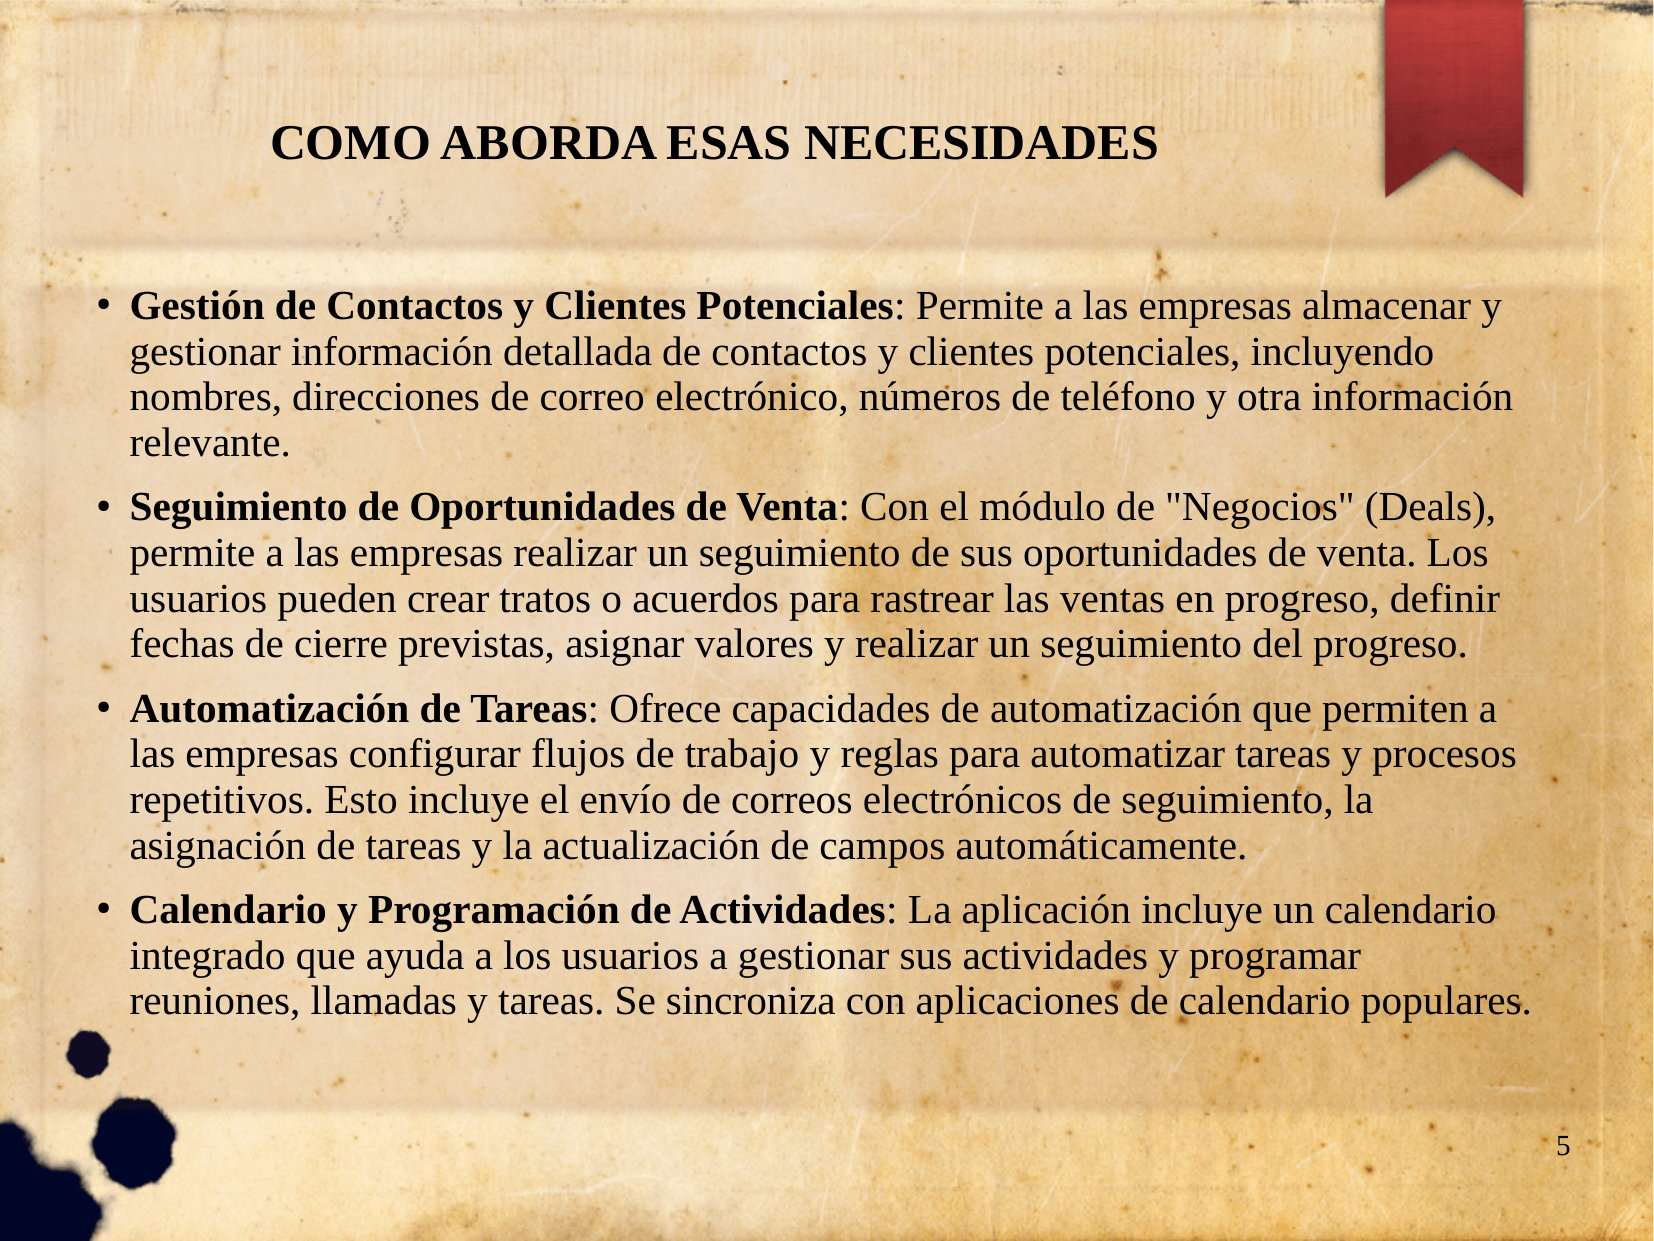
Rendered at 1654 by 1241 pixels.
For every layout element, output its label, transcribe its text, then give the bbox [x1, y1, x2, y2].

list Gestión de Contactos y Clientes Potenciales: Permite a las empresas almacenar y gestionar información detallada de contactos y clientes potenciales, incluyendo nombres, direcciones de correo electrónico, números de teléfono y otra información relevante. Seguimiento de Oportunidades de Venta: Con el módulo de "Negocios" (Deals), permite a las empresas realizar un seguimiento de sus oportunidades de venta. Los usuarios pueden crear tratos o acuerdos para rastrear las ventas en progreso, definir fechas de cierre previstas, asignar valores y realizar un seguimiento del progreso. Automatización de Tareas: Ofrece capacidades de automatización que permiten a las empresas configurar flujos de trabajo y reglas para automatizar tareas y procesos repetitivos. Esto incluye el envío de correos electrónicos de seguimiento, la asignación de tareas y la actualización de campos automáticamente. Calendario y Programación de Actividades: La aplicación incluye un calendario integrado que ayuda a los usuarios a gestionar sus actividades y programar reuniones, llamadas y tareas. Se sincroniza con aplicaciones de calendario populares. [85, 282, 1541, 1073]
picture [0, 0, 1654, 1241]
title COMO ABORDA ESAS NECESIDADES [82, 49, 1347, 237]
